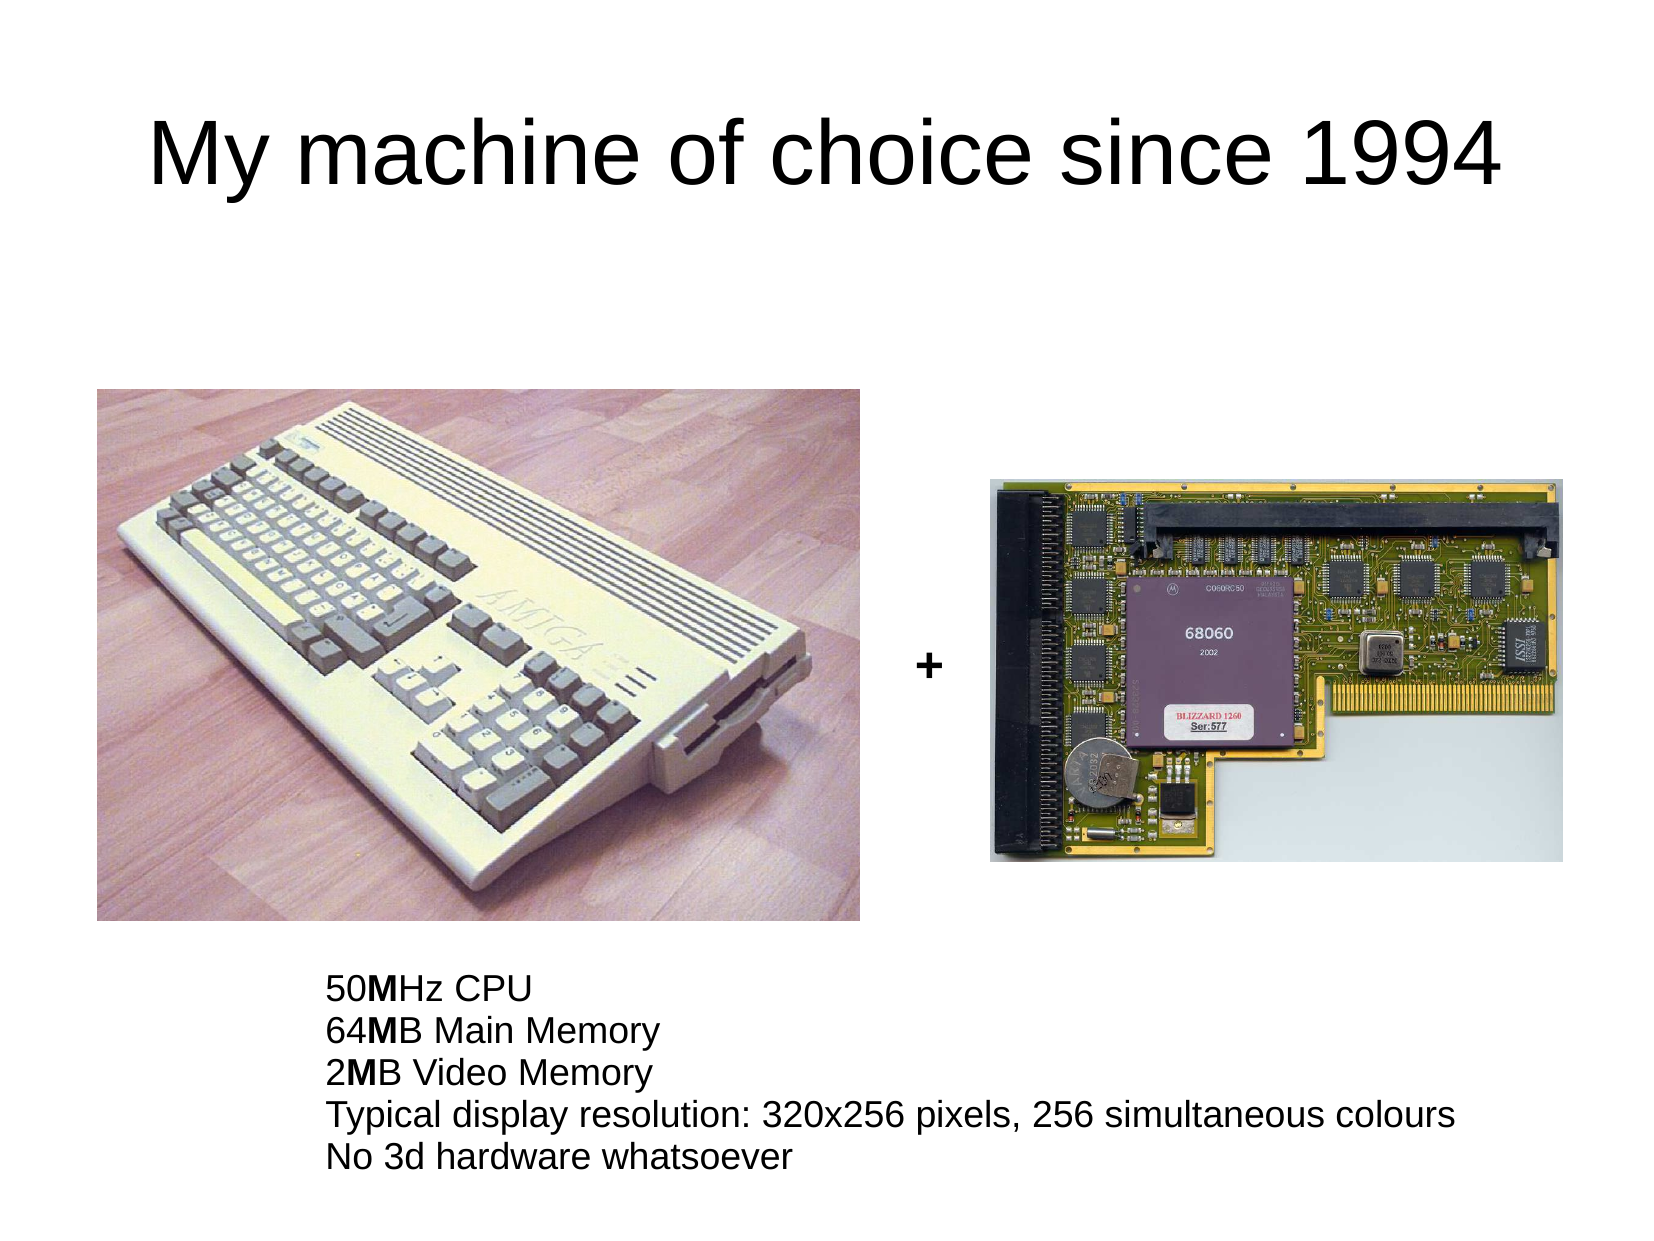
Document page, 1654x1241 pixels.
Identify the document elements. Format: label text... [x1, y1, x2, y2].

text_box + [900, 630, 959, 702]
picture [97, 389, 860, 921]
text_box 50MHz CPU 64MB Main Memory 2MB Video Memory Typical display resolution: 320x256 pixels, 256 simultaneous colours No 3d hardware whatsoever [310, 960, 1471, 1189]
picture [990, 479, 1563, 862]
title My machine of choice since 1994 [82, 49, 1571, 257]
